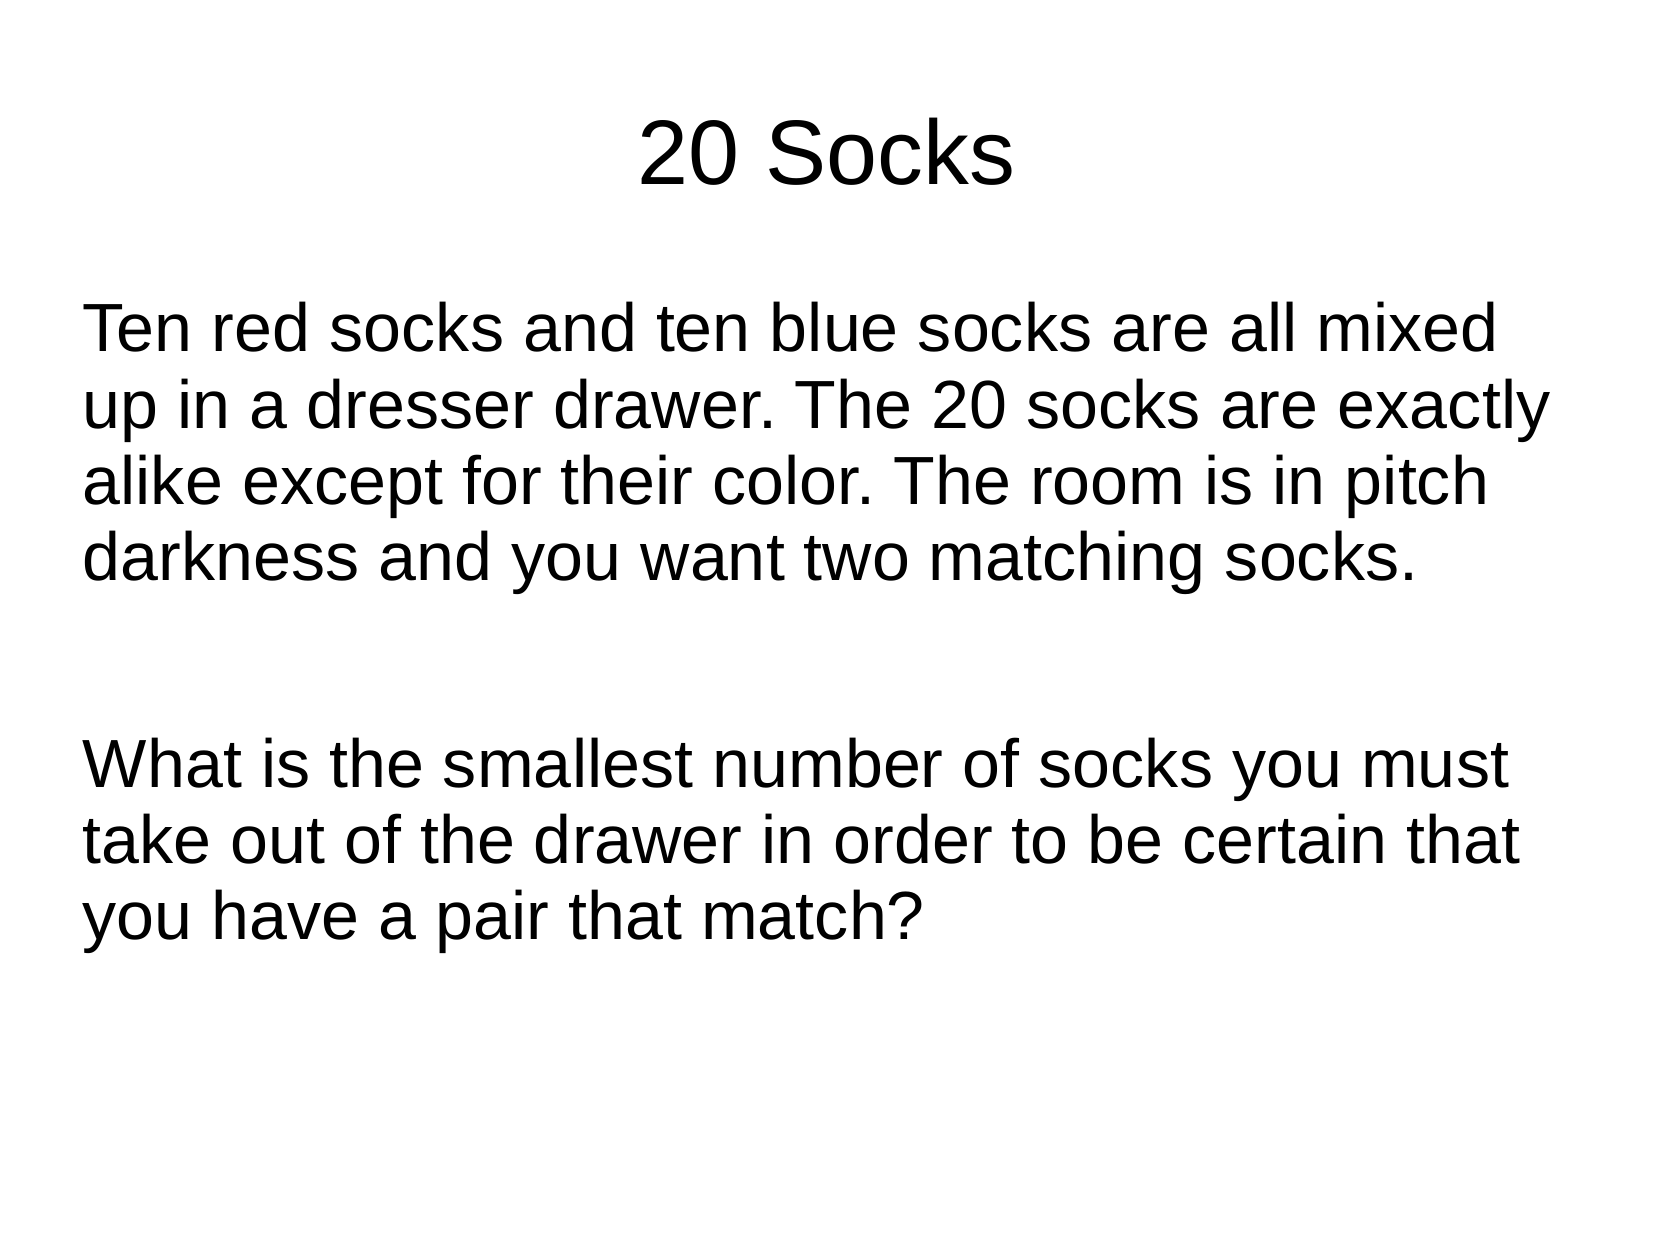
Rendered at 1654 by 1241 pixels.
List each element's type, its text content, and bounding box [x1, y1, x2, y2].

list Ten red socks and ten blue socks are all mixed up in a dresser drawer. The 20 socks are exactly alike except for their color. The room is in pitch darkness and you want two matching socks. What is the smallest number of socks you must take out of the drawer in order to be certain that you have a pair that match? [82, 290, 1571, 1010]
title 20 Socks [82, 49, 1571, 257]
